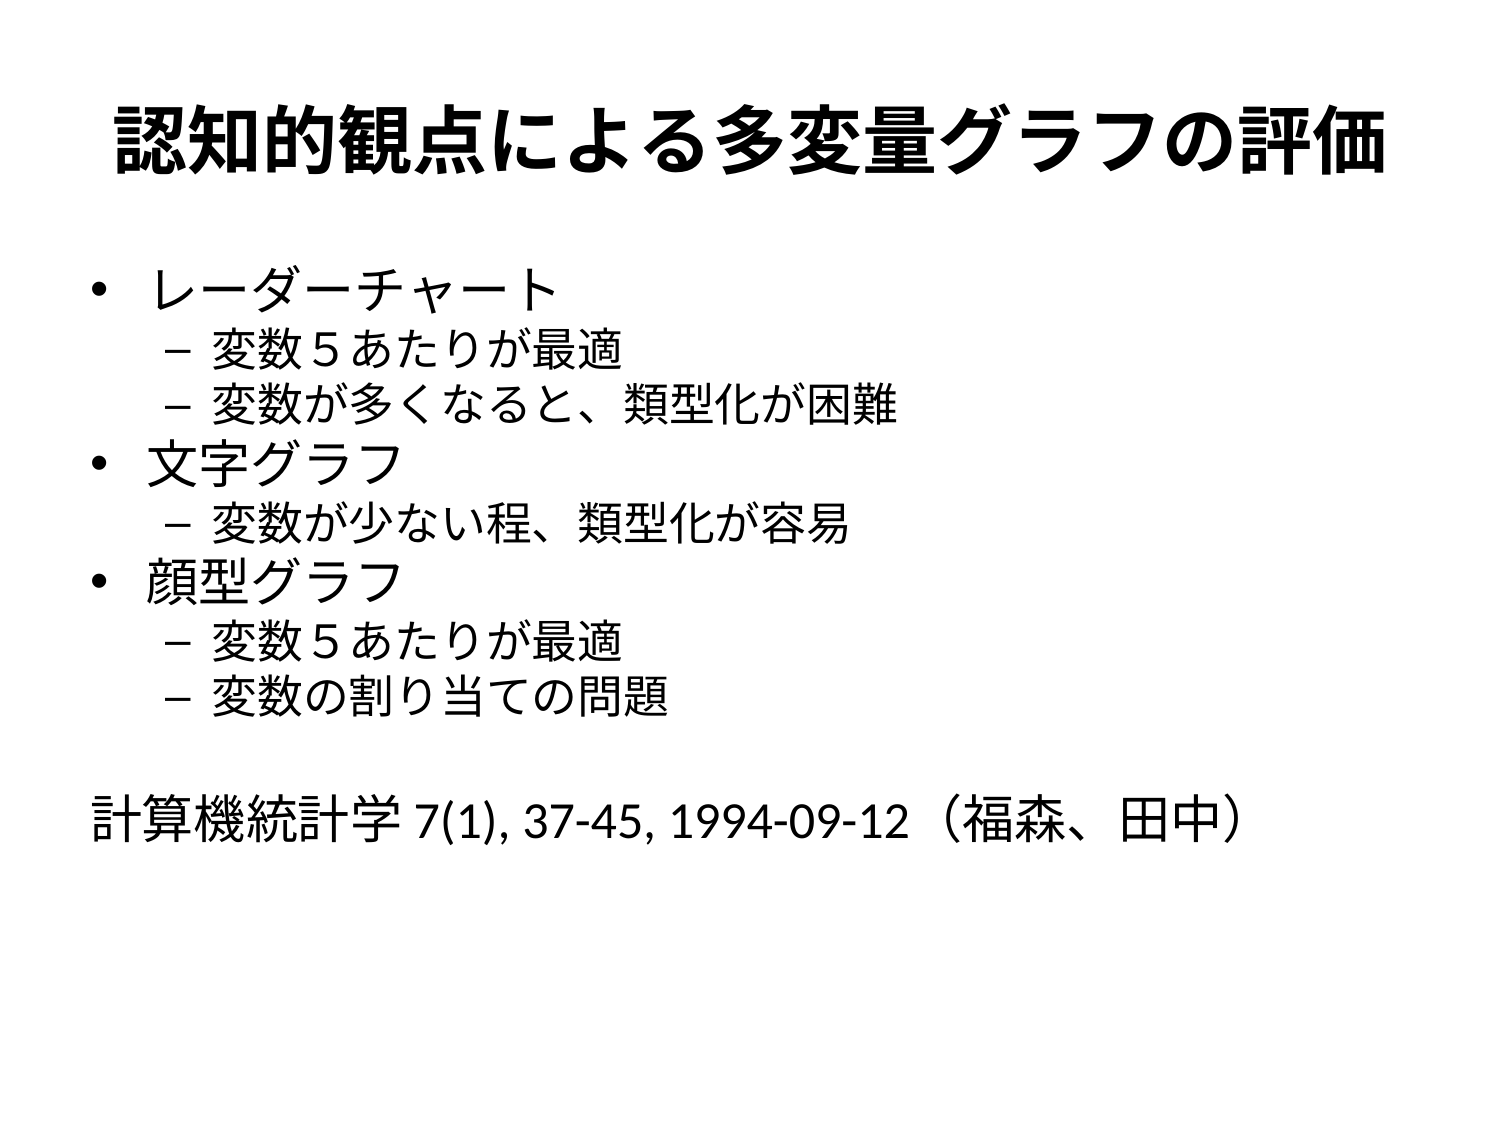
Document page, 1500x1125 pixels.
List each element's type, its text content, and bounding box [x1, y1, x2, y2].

title 認知的観点による多変量グラフの評価 [75, 45, 1426, 233]
list レーダーチャート 変数５あたりが最適 変数が多くなると、類型化が困難 文字グラフ 変数が少ない程、類型化が容易 顔型グラフ 変数５あたりが最適 変数の割り当ての問題 計算機統計学 7(1), 37-45, 1994-09-12（福森、田中） [75, 262, 1426, 1006]
